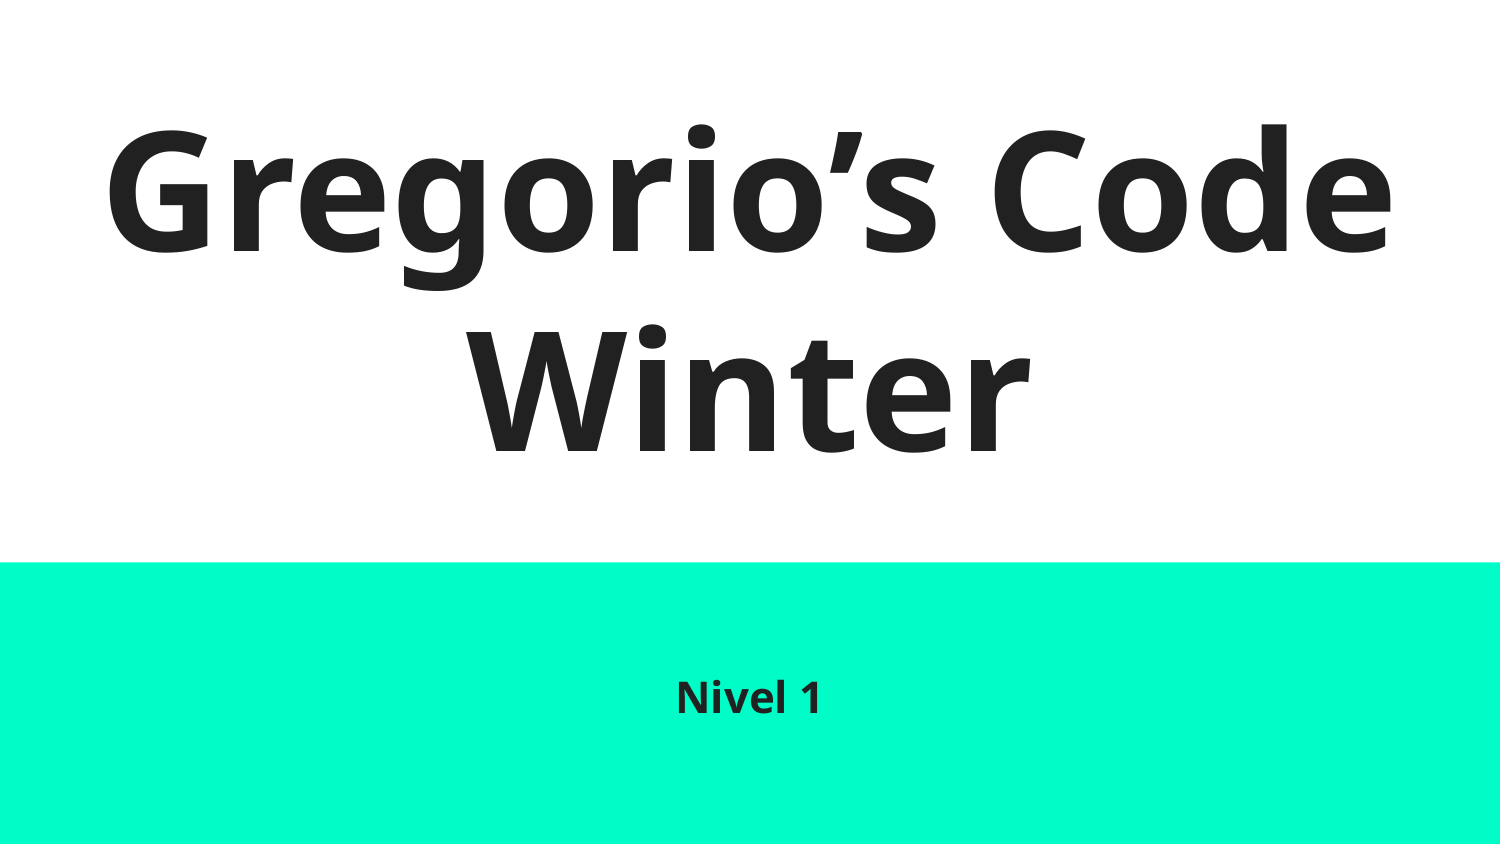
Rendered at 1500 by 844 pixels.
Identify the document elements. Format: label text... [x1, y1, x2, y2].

subtitle Nivel 1 [51, 638, 1449, 755]
title Gregorio’s Code Winter [51, 64, 1449, 506]
